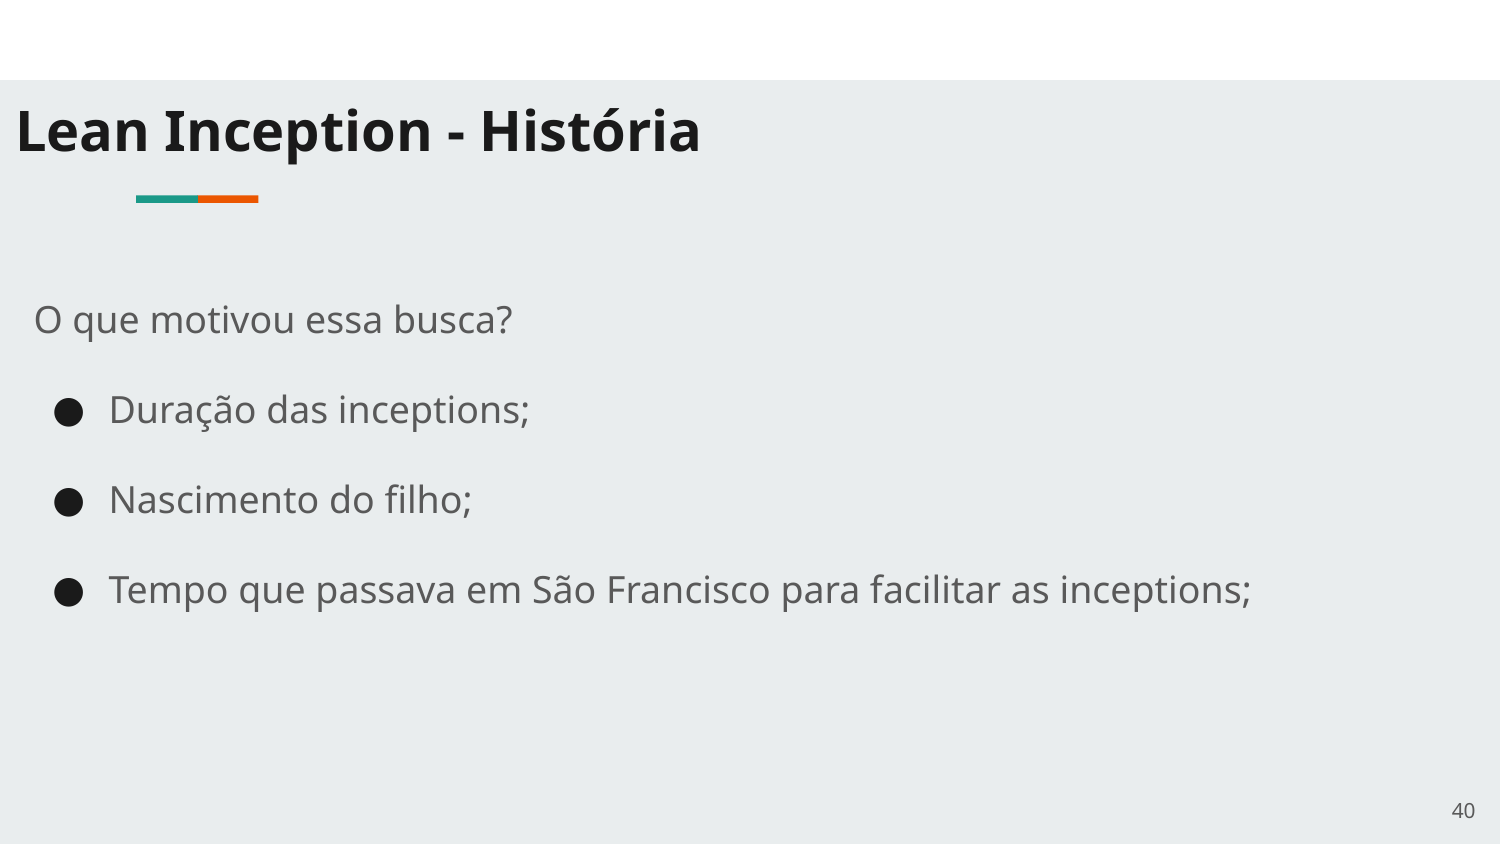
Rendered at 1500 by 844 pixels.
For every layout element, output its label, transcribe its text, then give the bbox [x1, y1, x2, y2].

title Lean Inception - História [0, 80, 1101, 181]
slide_number <number> [1400, 779, 1491, 844]
subtitle O que motivou essa busca? Duração das inceptions; Nascimento do filho; Tempo que passava em São Francisco para facilitar as inceptions; [18, 235, 1466, 787]
